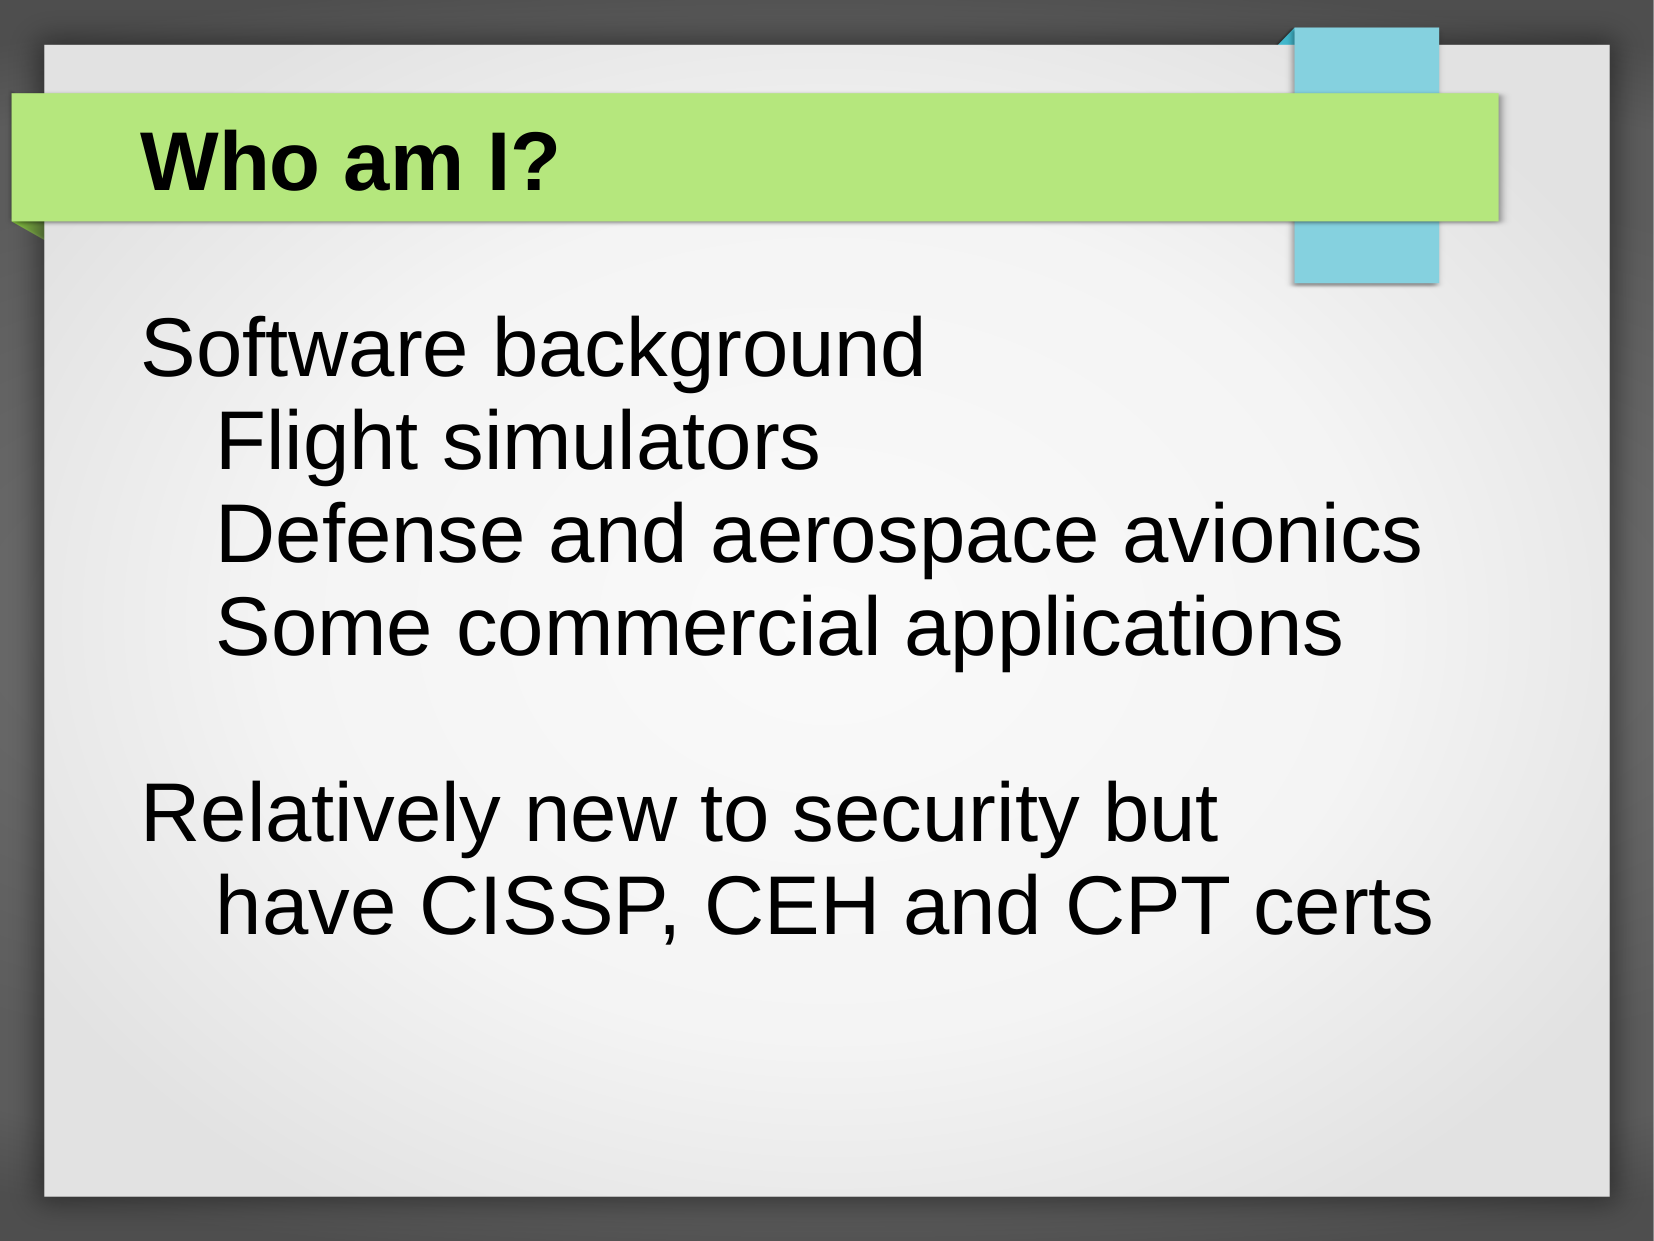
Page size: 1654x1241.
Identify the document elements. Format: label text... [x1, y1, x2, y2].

text_box Who am I? Software background Flight simulators Defense and aerospace avionics Some commercial applications Relatively new to security but have CISSP, CEH and CPT certs [126, 108, 1450, 961]
picture [0, 0, 1654, 1241]
